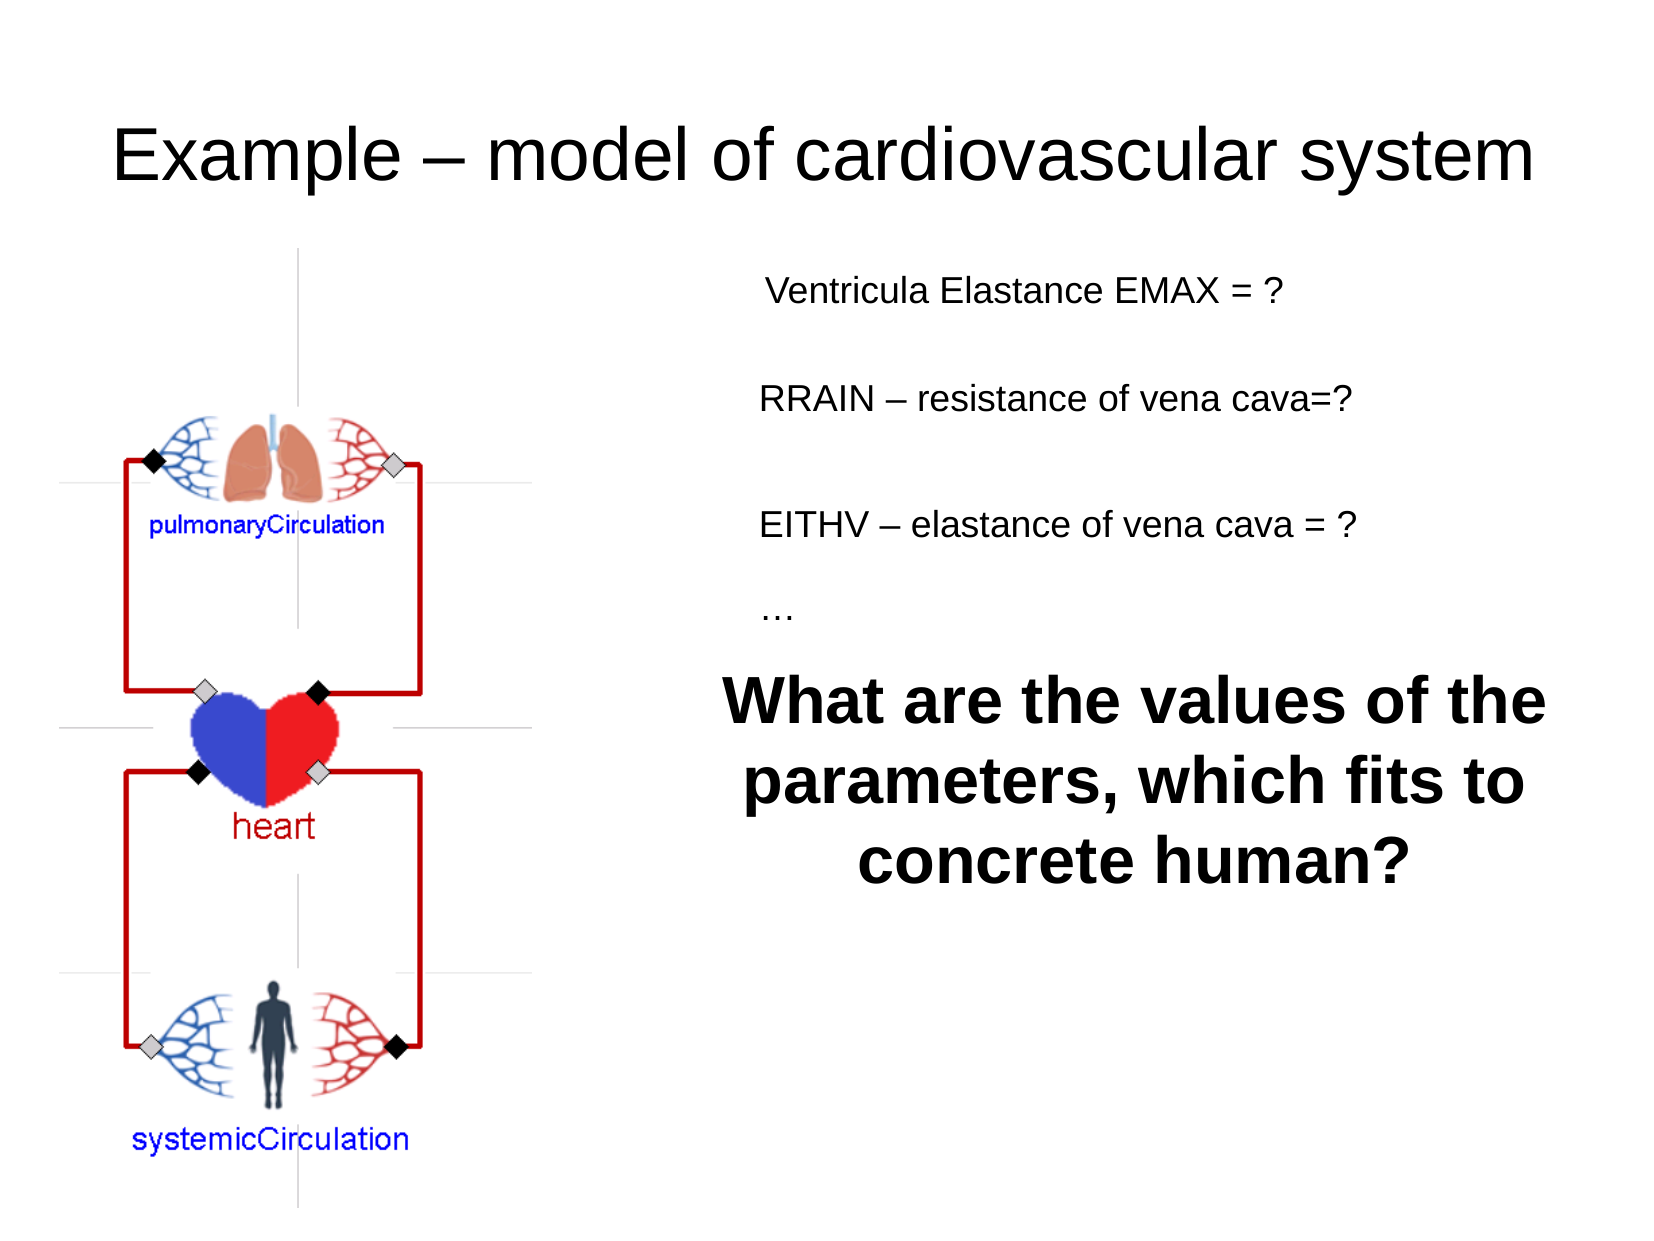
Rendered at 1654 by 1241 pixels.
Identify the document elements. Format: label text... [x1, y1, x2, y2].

text_box RRAIN – resistance of vena cava=? EITHV – elastance of vena cava = ? … [744, 370, 1648, 637]
text_box Ventricula Elastance EMAX = ? [749, 262, 1613, 361]
text_box What are the values of the parameters, which fits to concrete human? [701, 649, 1570, 905]
picture [59, 248, 532, 1208]
text_box Example – model of cardiovascular system [82, 48, 1567, 253]
